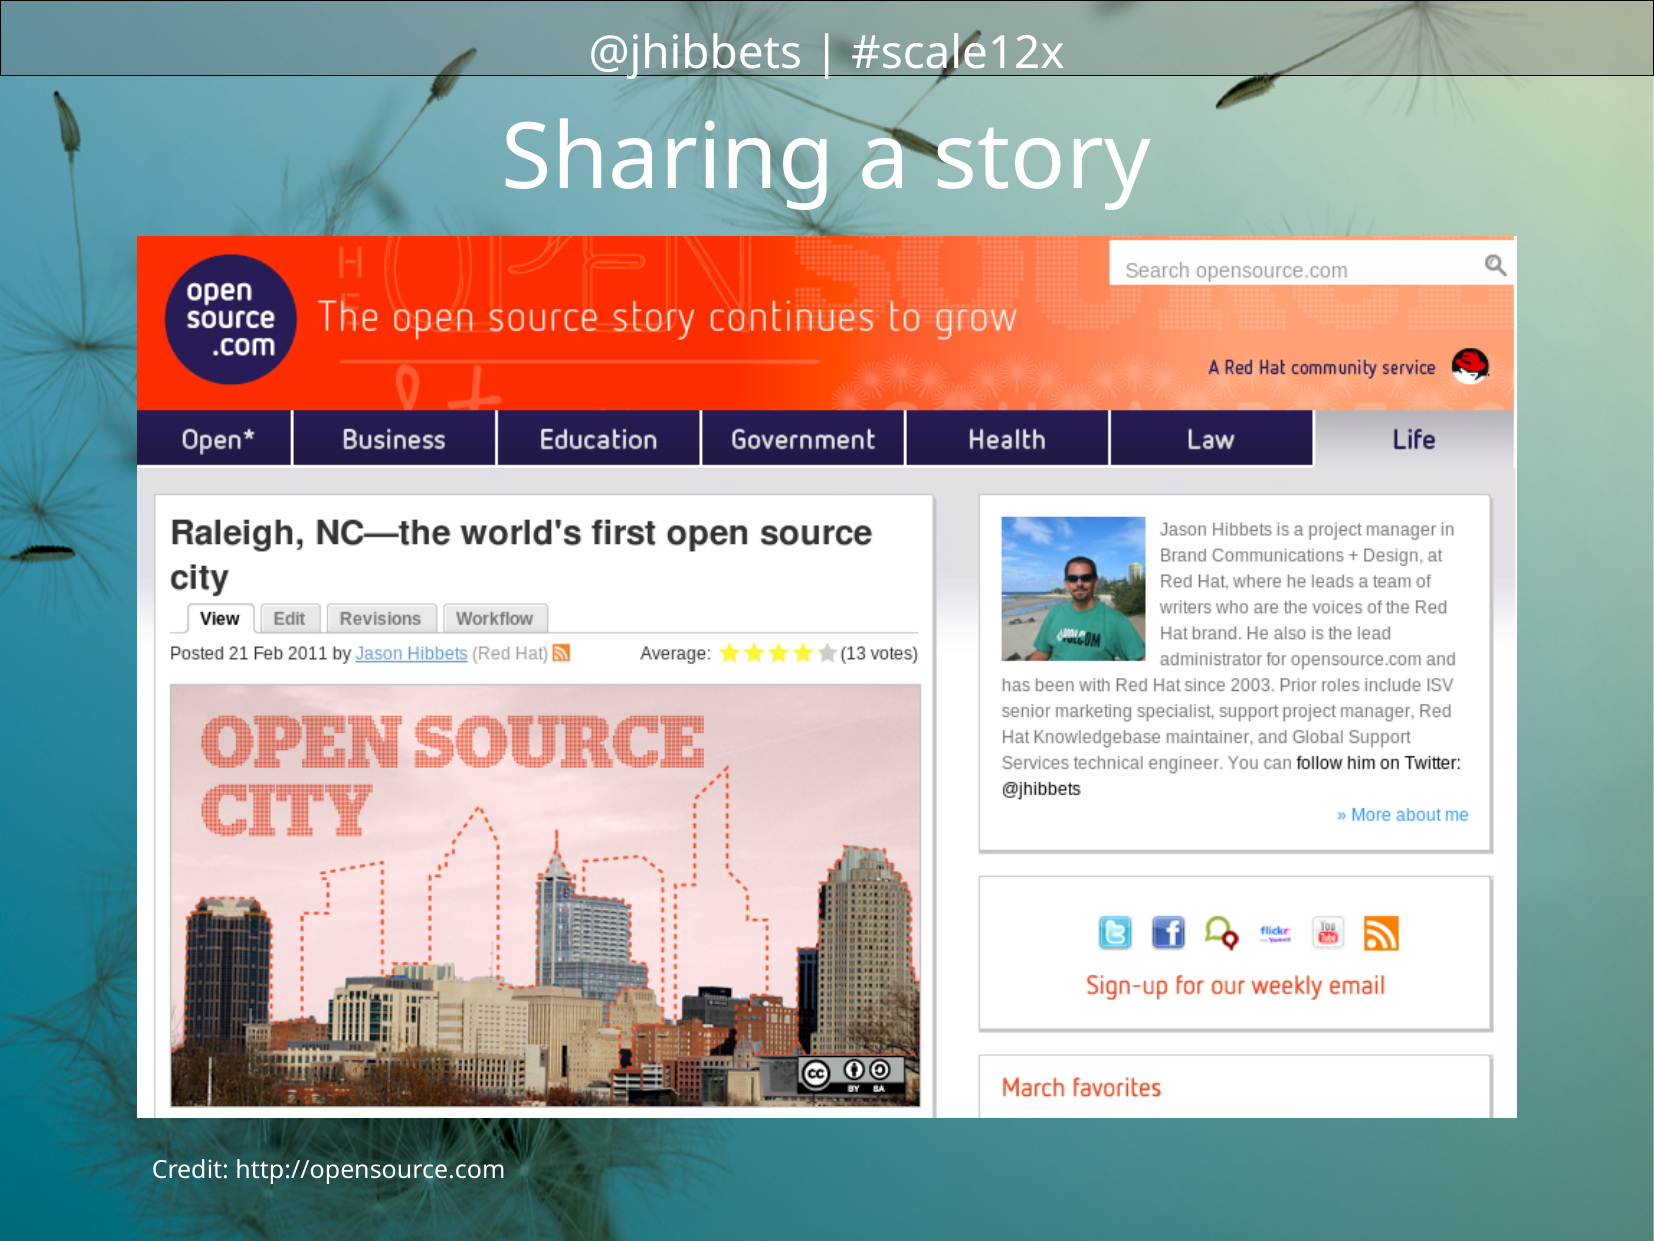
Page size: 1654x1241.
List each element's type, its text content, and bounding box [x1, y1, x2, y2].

picture [0, 76, 1654, 1241]
title Sharing a story [82, 49, 1571, 257]
text_box Credit: http://opensource.com [137, 1144, 525, 1188]
